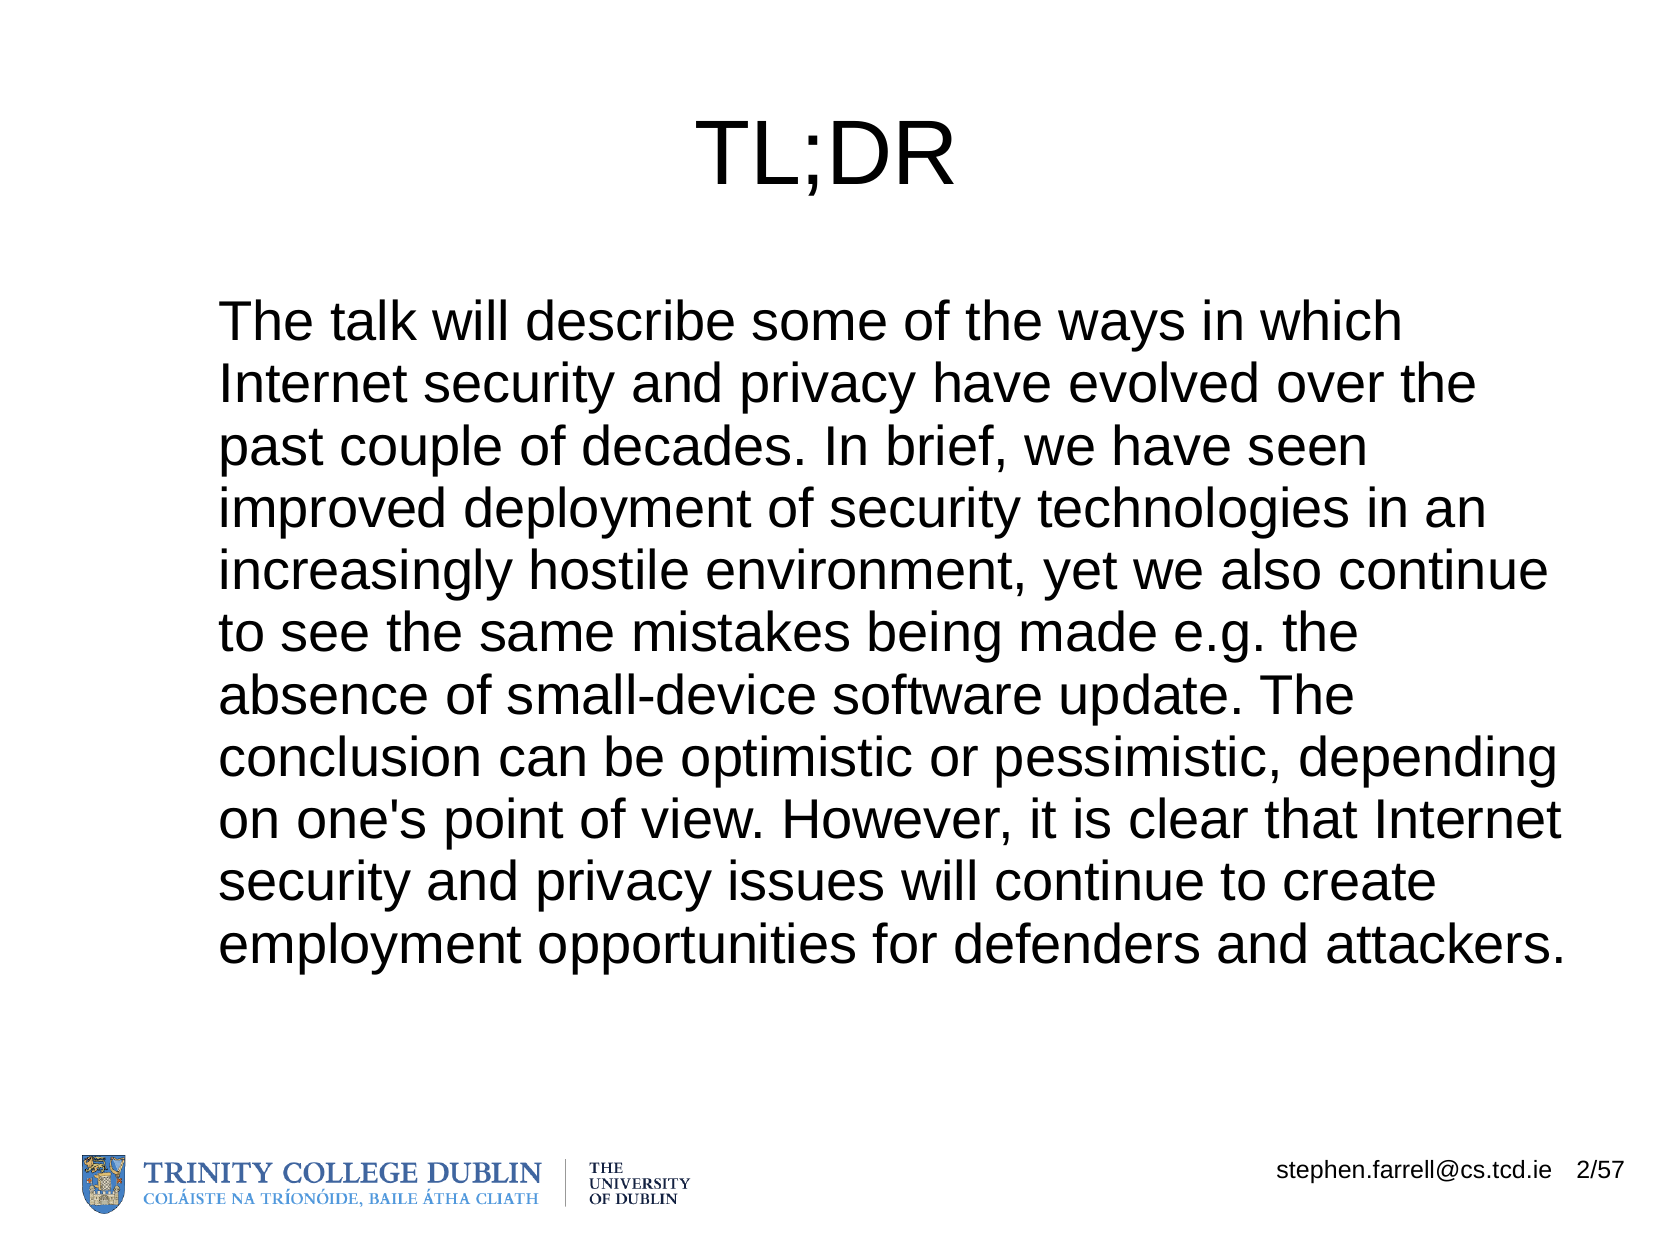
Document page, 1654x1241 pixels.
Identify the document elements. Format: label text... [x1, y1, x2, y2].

list The talk will describe some of the ways in which Internet security and privacy have evolved over the past couple of decades. In brief, we have seen improved deployment of security technologies in an increasingly hostile environment, yet we also continue to see the same mistakes being made e.g. the absence of small-device software update. The conclusion can be optimistic or pessimistic, depending on one's point of view. However, it is clear that Internet security and privacy issues will continue to create employment opportunities for defenders and attackers. [82, 290, 1571, 1010]
title TL;DR [82, 49, 1571, 257]
picture [82, 1155, 694, 1214]
